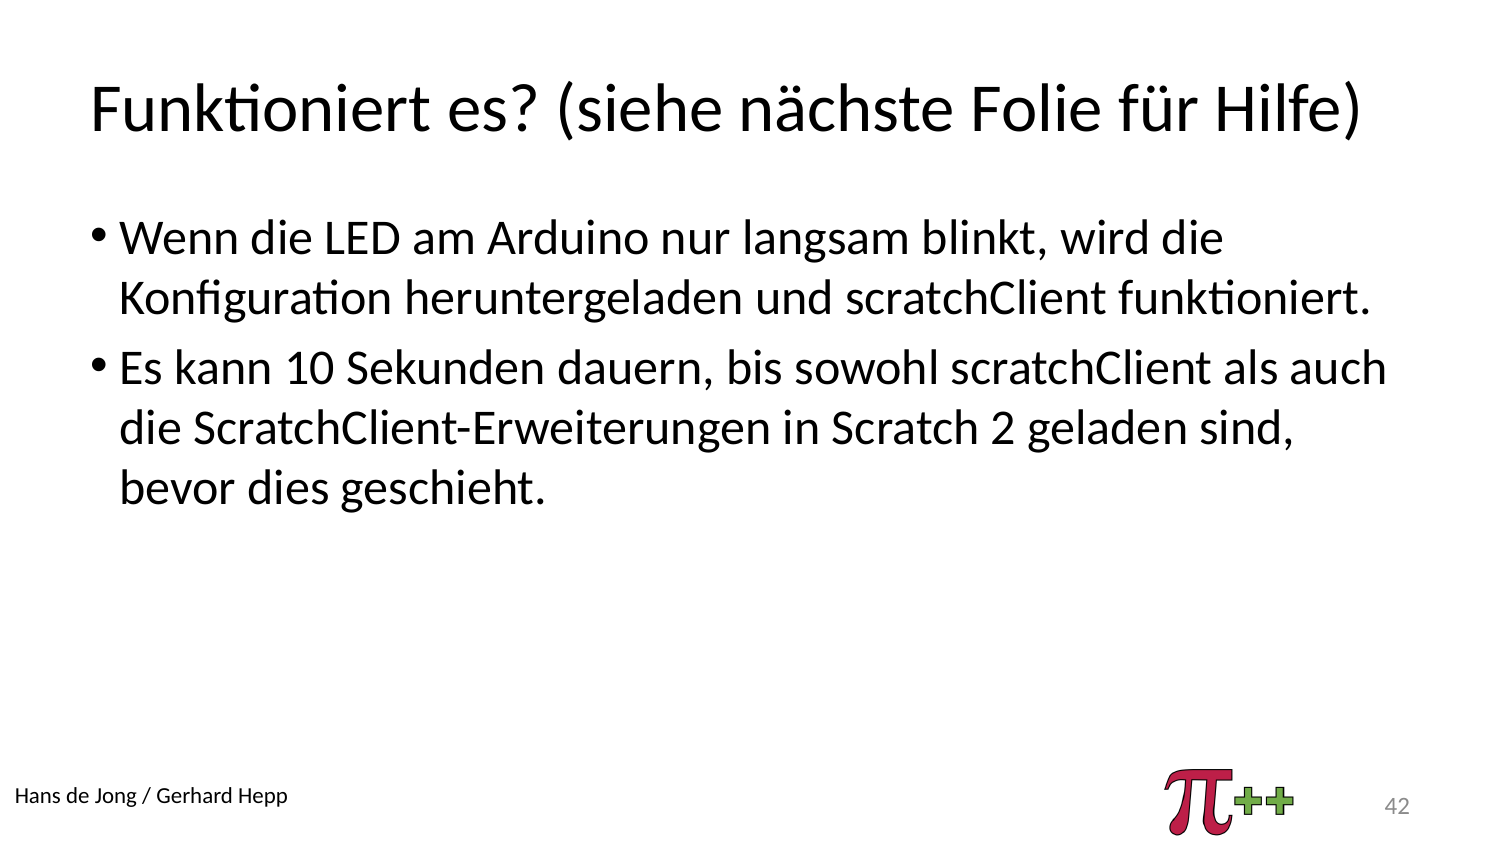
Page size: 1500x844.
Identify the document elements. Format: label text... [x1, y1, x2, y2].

picture [1163, 768, 1294, 836]
list Wenn die LED am Arduino nur langsam blinkt, wird die Konfiguration heruntergeladen und scratchClient funktioniert. Es kann 10 Sekunden dauern, bis sowohl scratchClient als auch die ScratchClient-Erweiterungen in Scratch 2 geladen sind, bevor dies geschieht. [75, 196, 1425, 754]
slide_number <getal> [1340, 782, 1425, 827]
title Funktioniert es? (siehe nächste Folie für Hilfe) [75, 33, 1425, 175]
